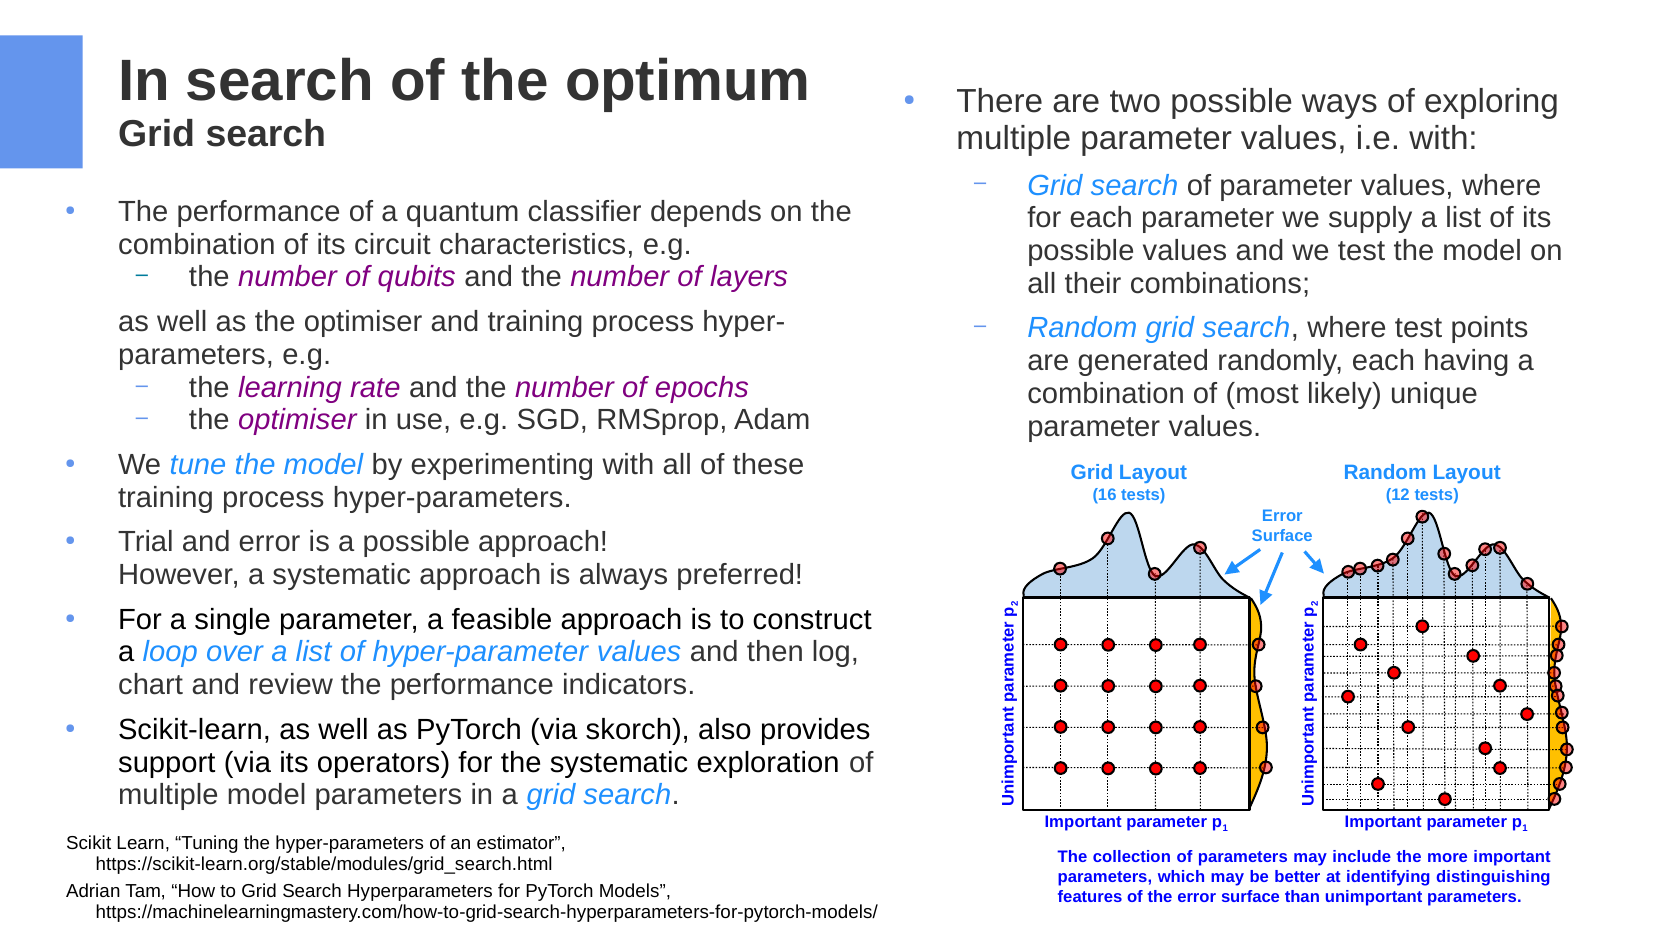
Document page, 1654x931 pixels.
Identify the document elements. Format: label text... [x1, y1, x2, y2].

text_box [1027, 512, 1272, 807]
text_box Scikit Learn, “Tuning the hyper-parameters of an estimator”, https://scikit-learn.org/stable/modules/grid_search.html Adrian Tam, “How to Grid Search Hyperparameters for PyTorch Models”, https://machinelearningmastery.com/how-to-grid-search-hyperparameters-for-pytorch-models/ [51, 825, 902, 931]
text_box [1327, 511, 1573, 807]
text_box [1260, 552, 1283, 605]
text_box The collection of parameters may include the more important parameters, which may be better at identifying distinguishing features of the error surface than unimportant parameters. [1012, 838, 1598, 914]
text_box Important parameter p1 [1322, 803, 1550, 838]
text_box Error Surface [1213, 497, 1351, 552]
text_box Unimportant parameter p2 [1289, 585, 1328, 823]
title In search of the optimum Grid search [118, 37, 839, 166]
text_box Important parameter p1 [1022, 803, 1250, 838]
text_box Unimportant parameter p2 [989, 585, 1028, 823]
list The performance of a quantum classifier depends on the combination of its circuit characteristics, e.g. the number of qubits and the number of layers as well as the optimiser and training process hyper-parameters, e.g. the learning rate and the number of epochs the optimiser in use, e.g. SGD, RMSprop, Adam We tune the model by experimenting with all of these training process hyper-parameters. Trial and error is a possible approach! However, a systematic approach is always preferred! For a single parameter, a feasible approach is to construct a loop over a list of hyper-parameter values and then log, chart and review the performance indicators. Scikit-learn, as well as PyTorch (via skorch), also provides support (via its operators) for the systematic exploration of multiple model parameters in a grid search. [47, 194, 875, 815]
text_box [1224, 549, 1261, 575]
list There are two possible ways of exploring multiple parameter values, i.e. with: Grid search of parameter values, where for each parameter we supply a list of its possible values and we test the model on all their combinations; Random grid search, where test points are generated randomly, each having a combination of (most likely) unique parameter values. [885, 82, 1572, 473]
text_box Random Layout (12 tests) [1292, 451, 1553, 511]
text_box [1304, 551, 1324, 574]
text_box Grid Layout (16 tests) [999, 451, 1259, 511]
